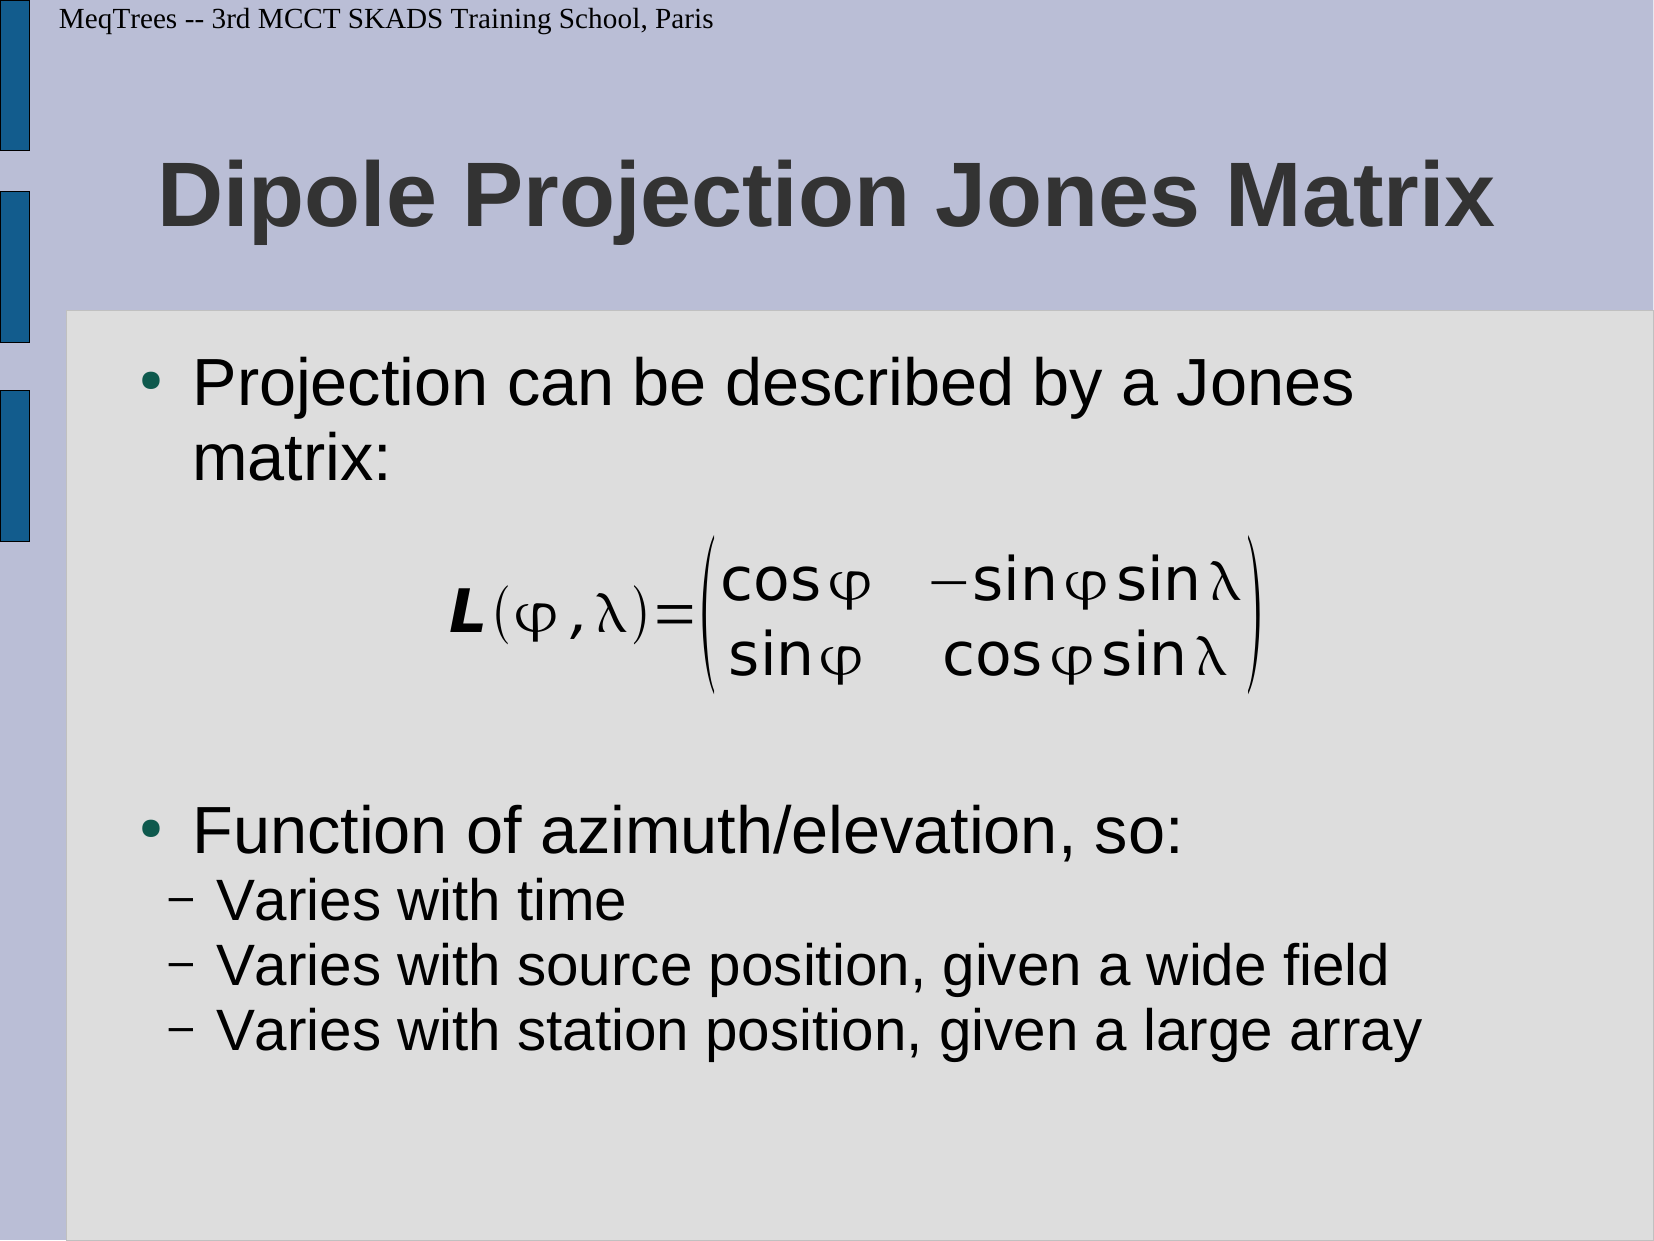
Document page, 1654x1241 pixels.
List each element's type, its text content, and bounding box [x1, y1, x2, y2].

chart [442, 531, 1270, 697]
title Dipole Projection Jones Matrix [121, 98, 1534, 291]
list Projection can be described by a Jones matrix: Function of azimuth/elevation, so: Varies with time Varies with source position, given a wide field Varies with station position, given a large array [121, 344, 1534, 1149]
